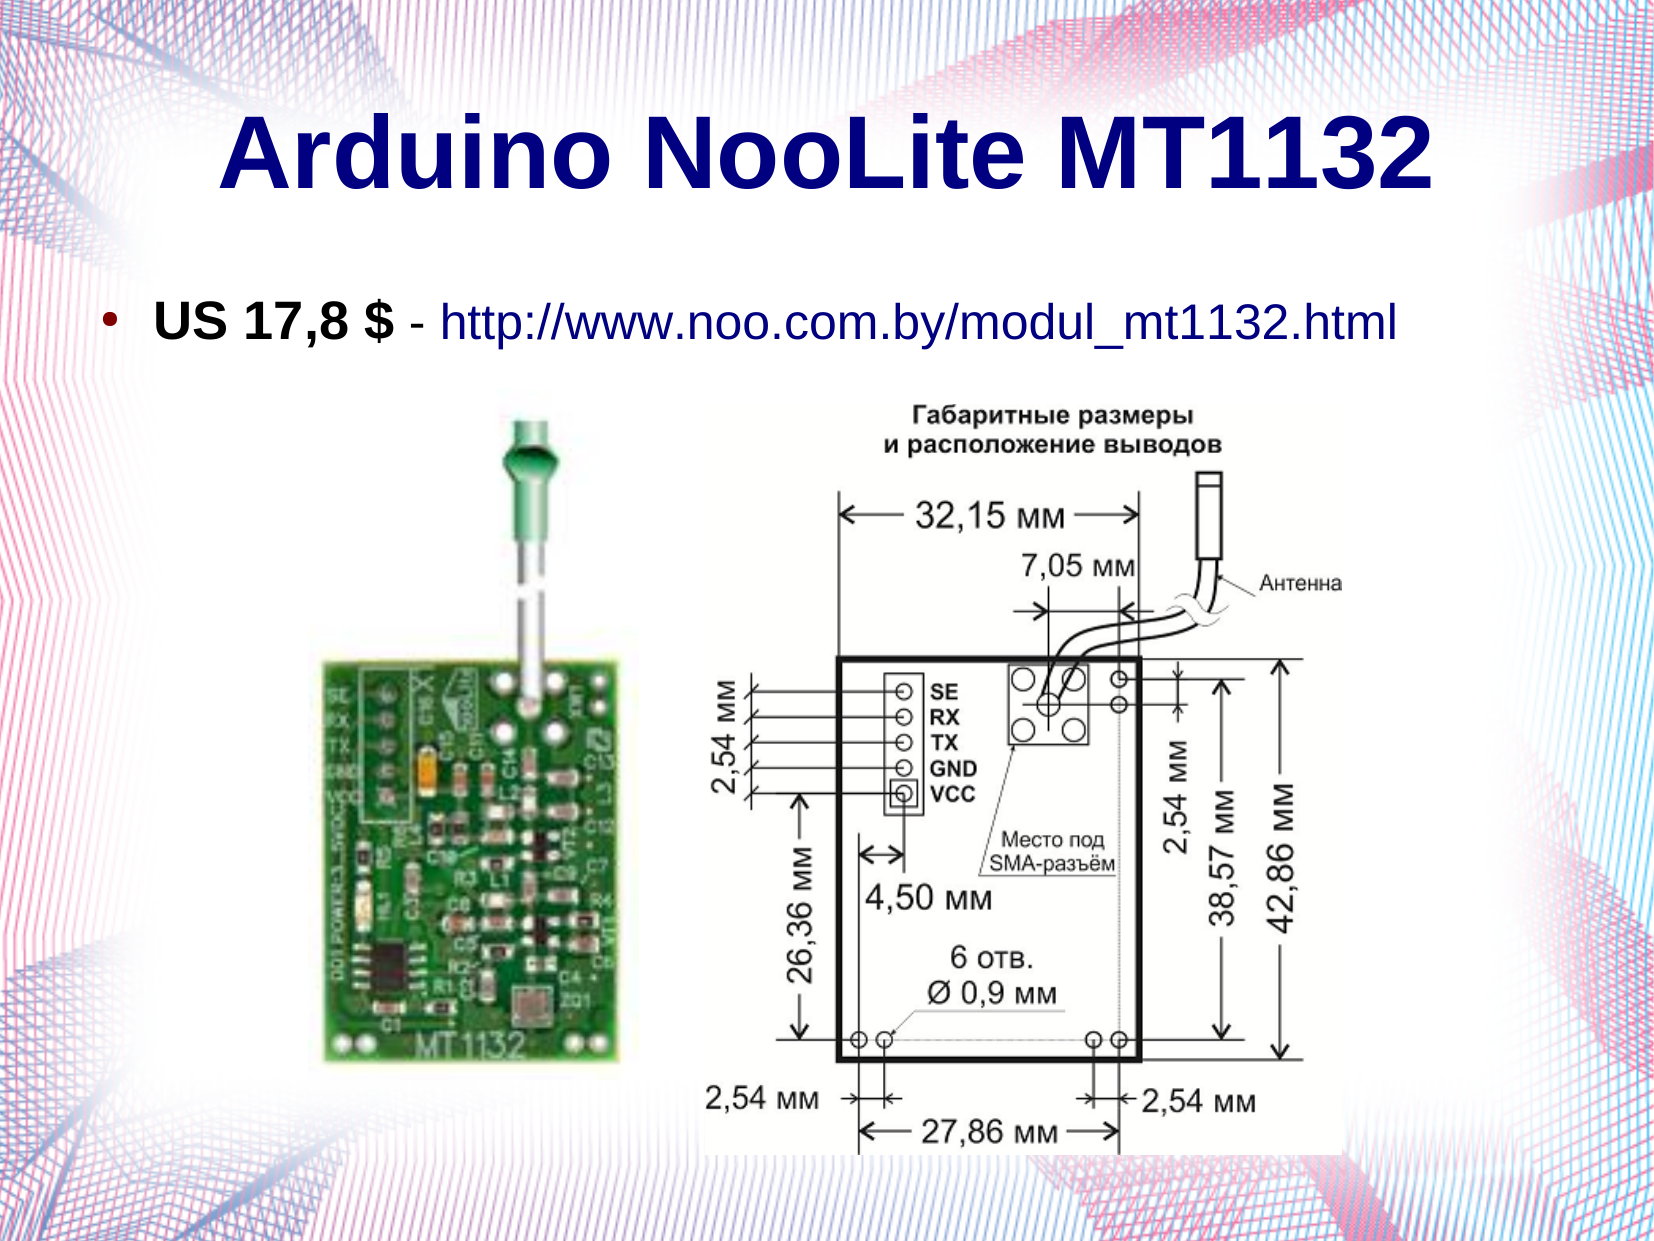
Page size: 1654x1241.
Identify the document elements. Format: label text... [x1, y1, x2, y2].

list US 17,8 $ - http://www.noo.com.by/modul_mt1132.html [82, 290, 1571, 1010]
title Arduino NooLite МТ1132 [82, 49, 1571, 257]
picture [0, 0, 1654, 1241]
